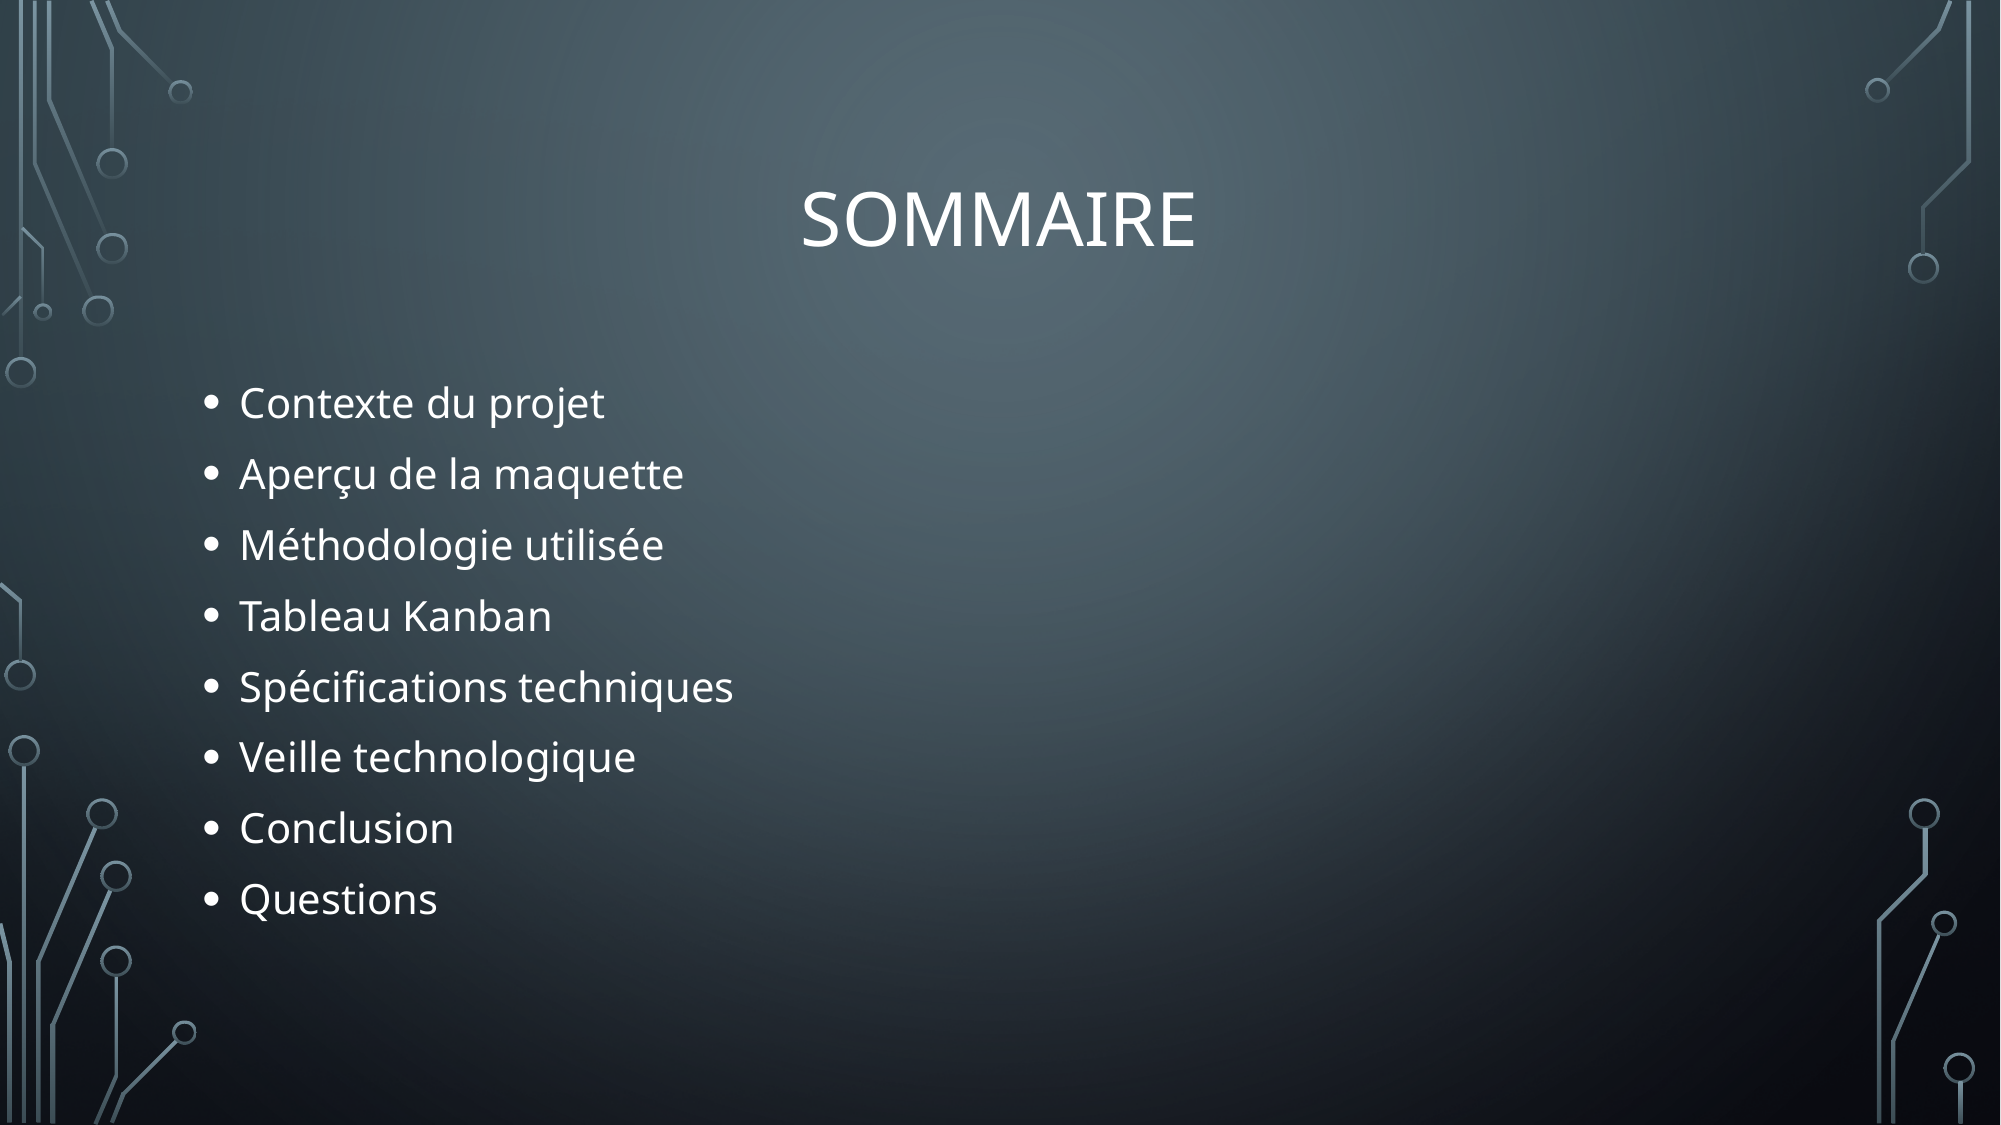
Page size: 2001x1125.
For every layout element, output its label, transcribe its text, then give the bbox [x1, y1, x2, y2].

list Contexte du projet Aperçu de la maquette Méthodologie utilisée Tableau Kanban Spécifications techniques Veille technologique Conclusion Questions [187, 369, 1813, 951]
title Sommaire [187, 101, 1813, 344]
